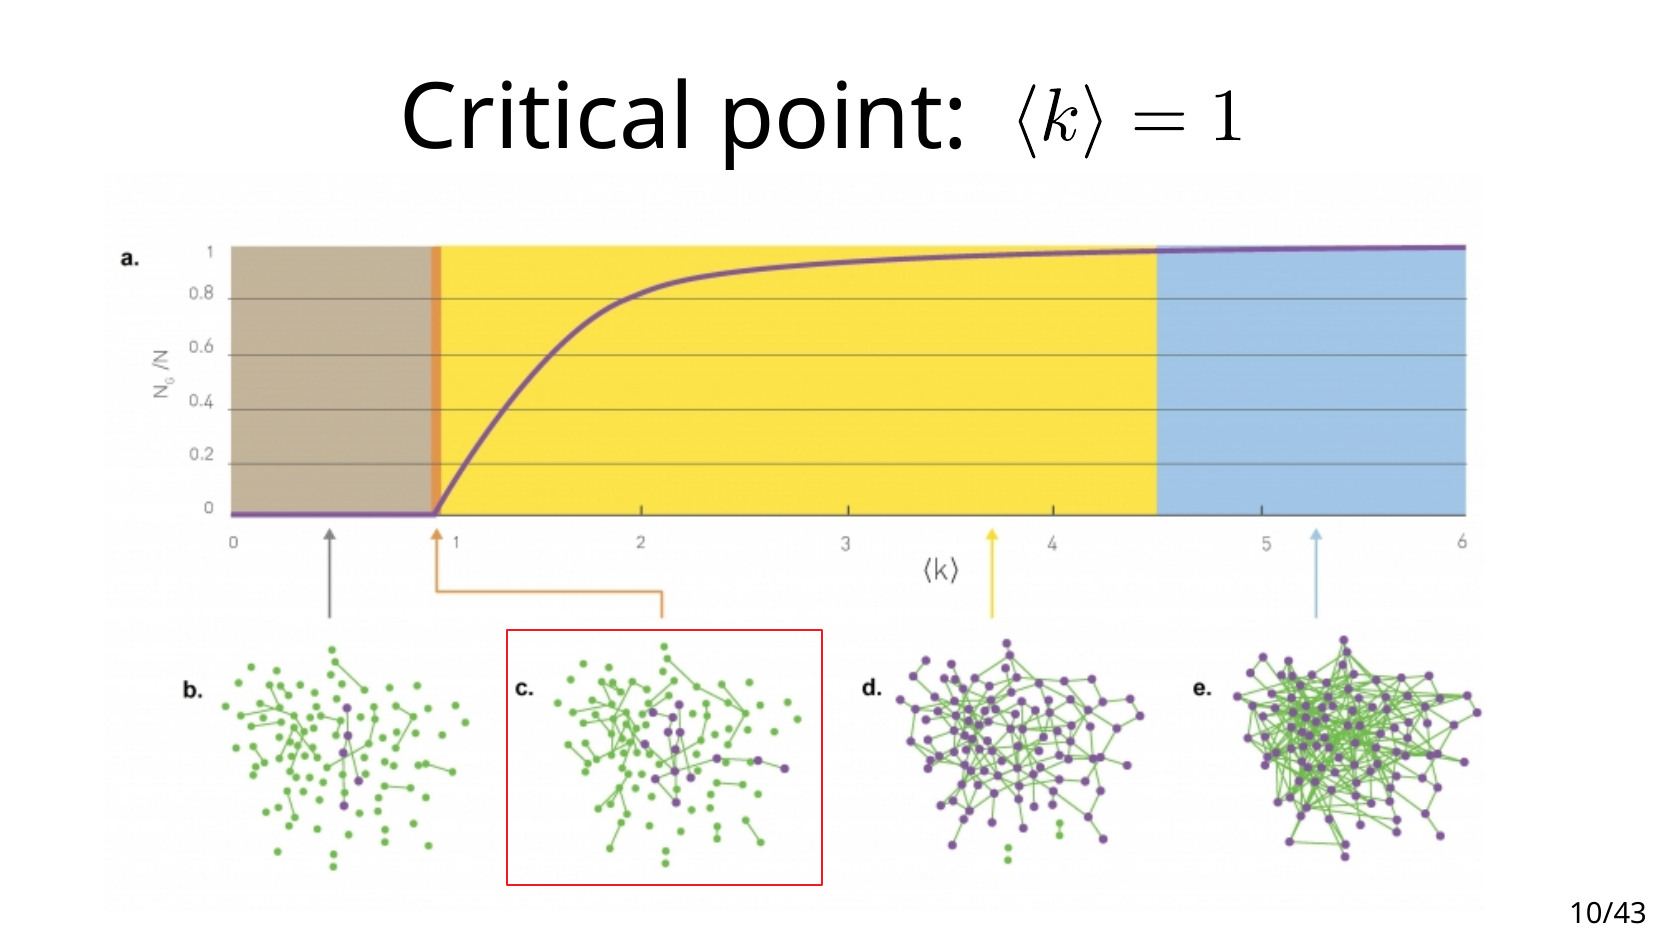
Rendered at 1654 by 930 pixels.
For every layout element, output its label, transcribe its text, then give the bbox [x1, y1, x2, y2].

text_box [1010, 84, 1247, 159]
picture [104, 171, 1484, 910]
title Critical point: [82, 1, 1571, 225]
